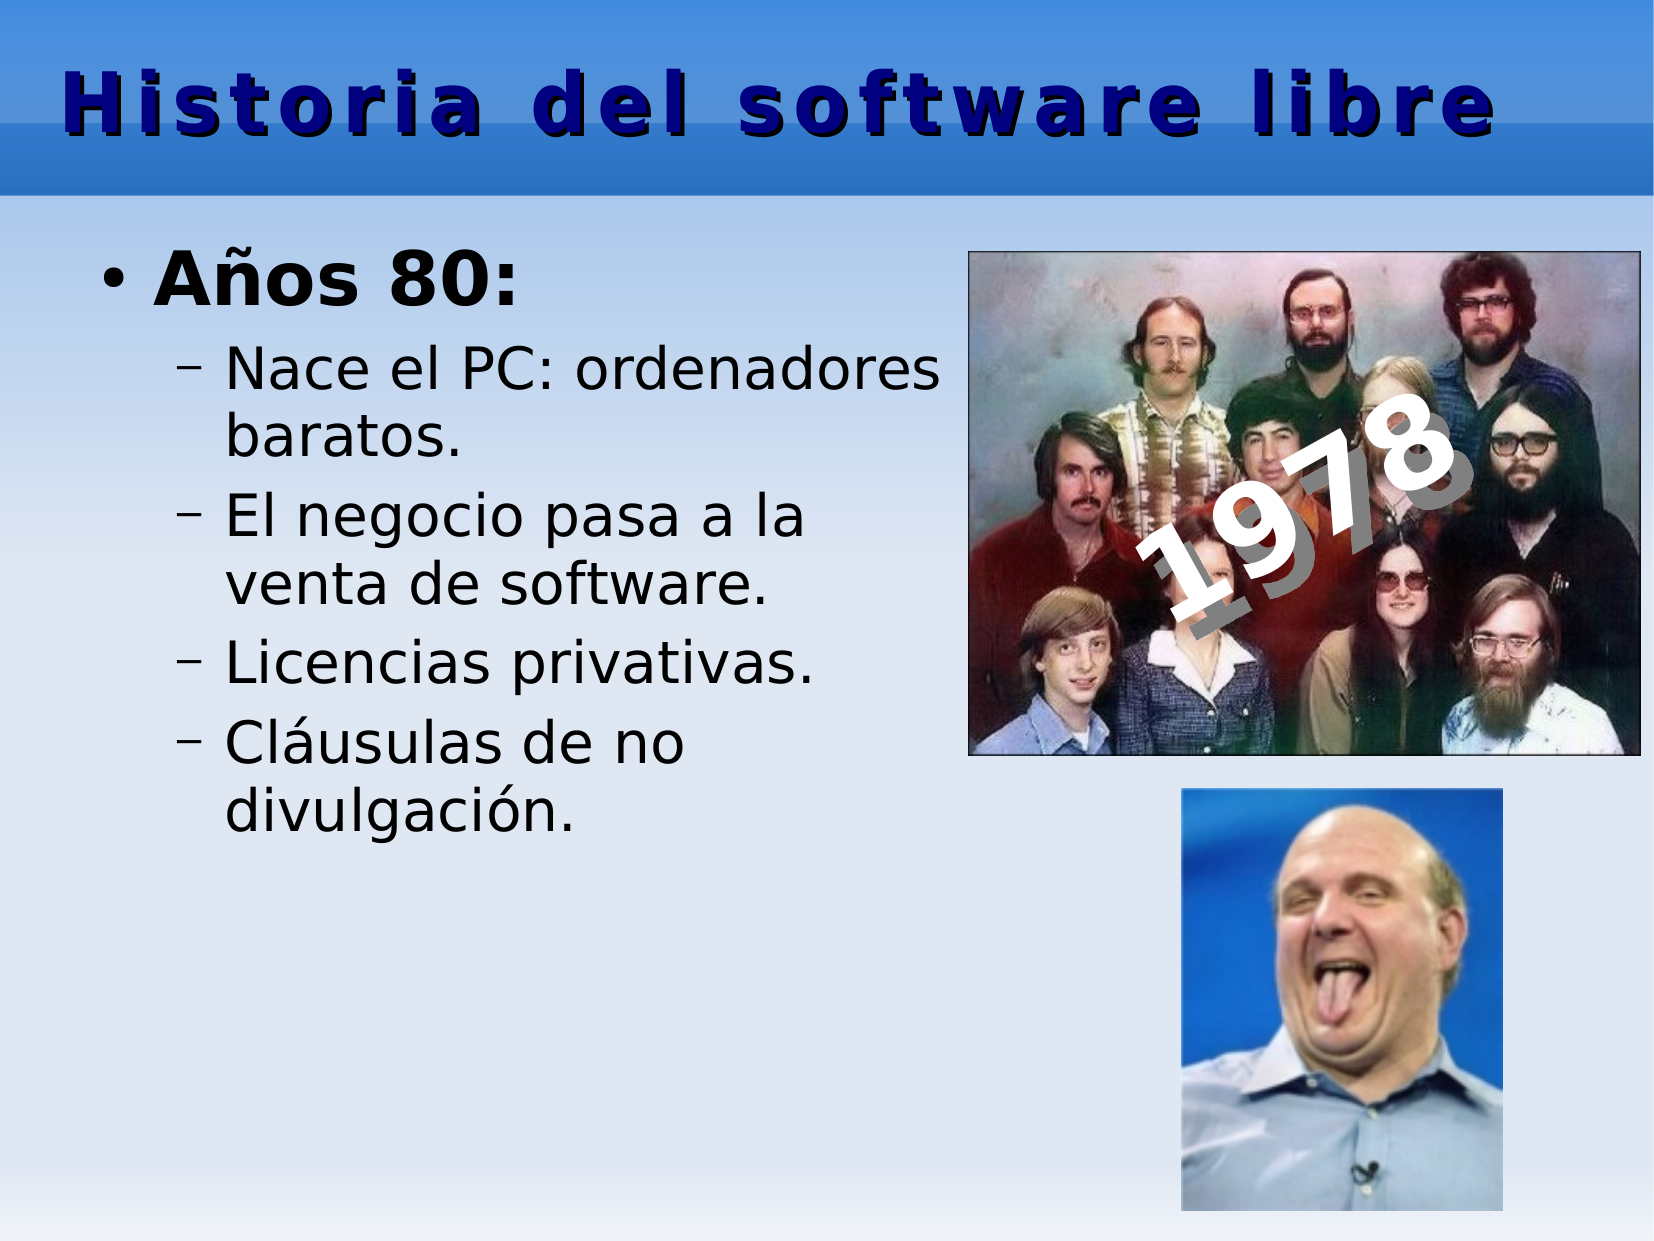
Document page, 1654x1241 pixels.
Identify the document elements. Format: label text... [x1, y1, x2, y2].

list Años 80: Nace el PC: ordenadores baratos. El negocio pasa a la venta de software. Licencias privativas. Cláusulas de no divulgación. [82, 236, 945, 1109]
title Historia del software libre [59, 29, 1654, 178]
text_box 1978 [1054, 268, 1555, 739]
picture [0, 0, 1654, 1241]
